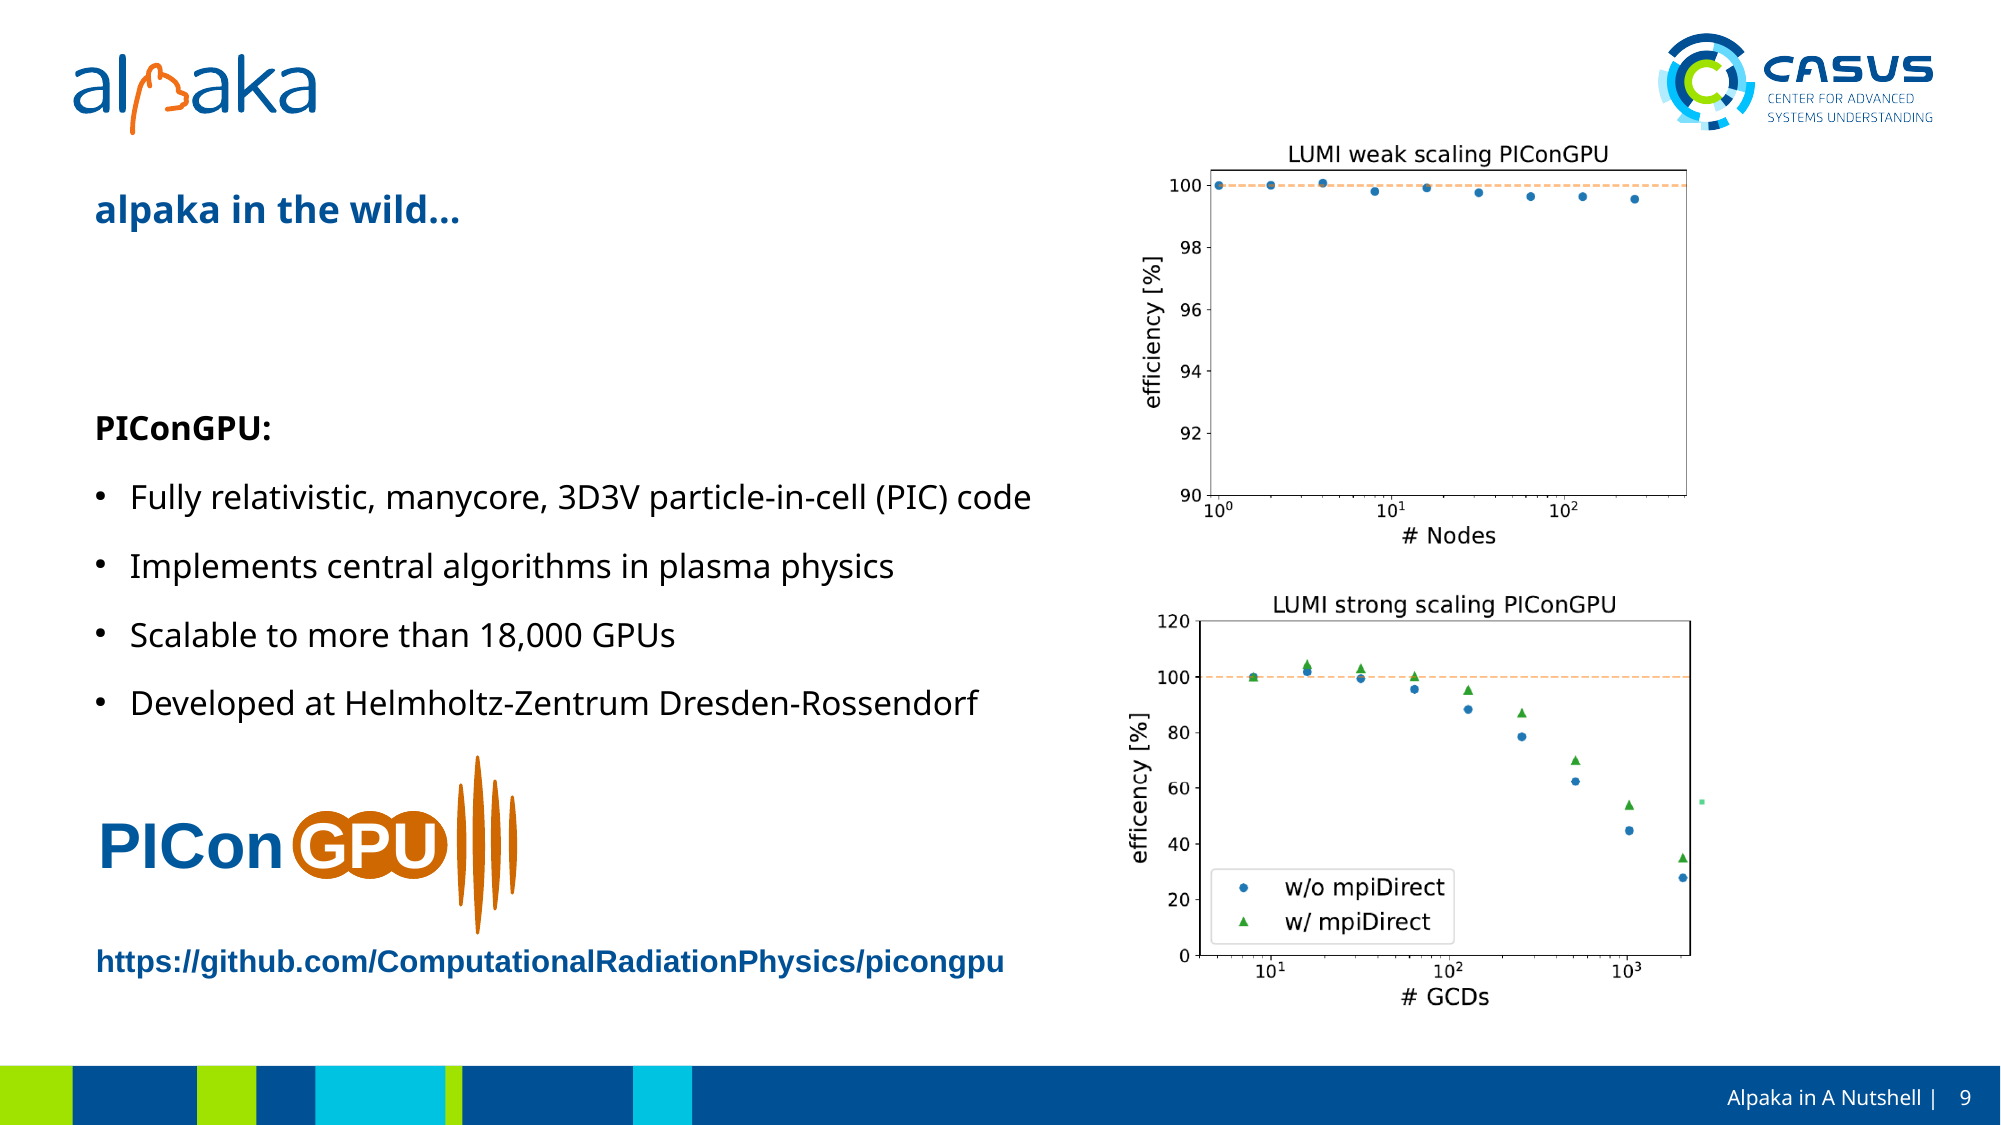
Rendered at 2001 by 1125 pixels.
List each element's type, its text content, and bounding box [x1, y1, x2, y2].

picture [72, 53, 317, 136]
text_box https://github.com/ComputationalRadiationPhysics/picongpu [71, 935, 1069, 1025]
picture [94, 750, 526, 935]
list alpaka in the wild... PIConGPU: Fully relativistic, manycore, 3D3V particle-in-cell (PIC) code Implements central algorithms in plasma physics Scalable to more than 18,000 GPUs Developed at Helmholtz-Zentrum Dresden-Rossendorf [94, 183, 1069, 846]
picture [1122, 33, 1933, 1030]
